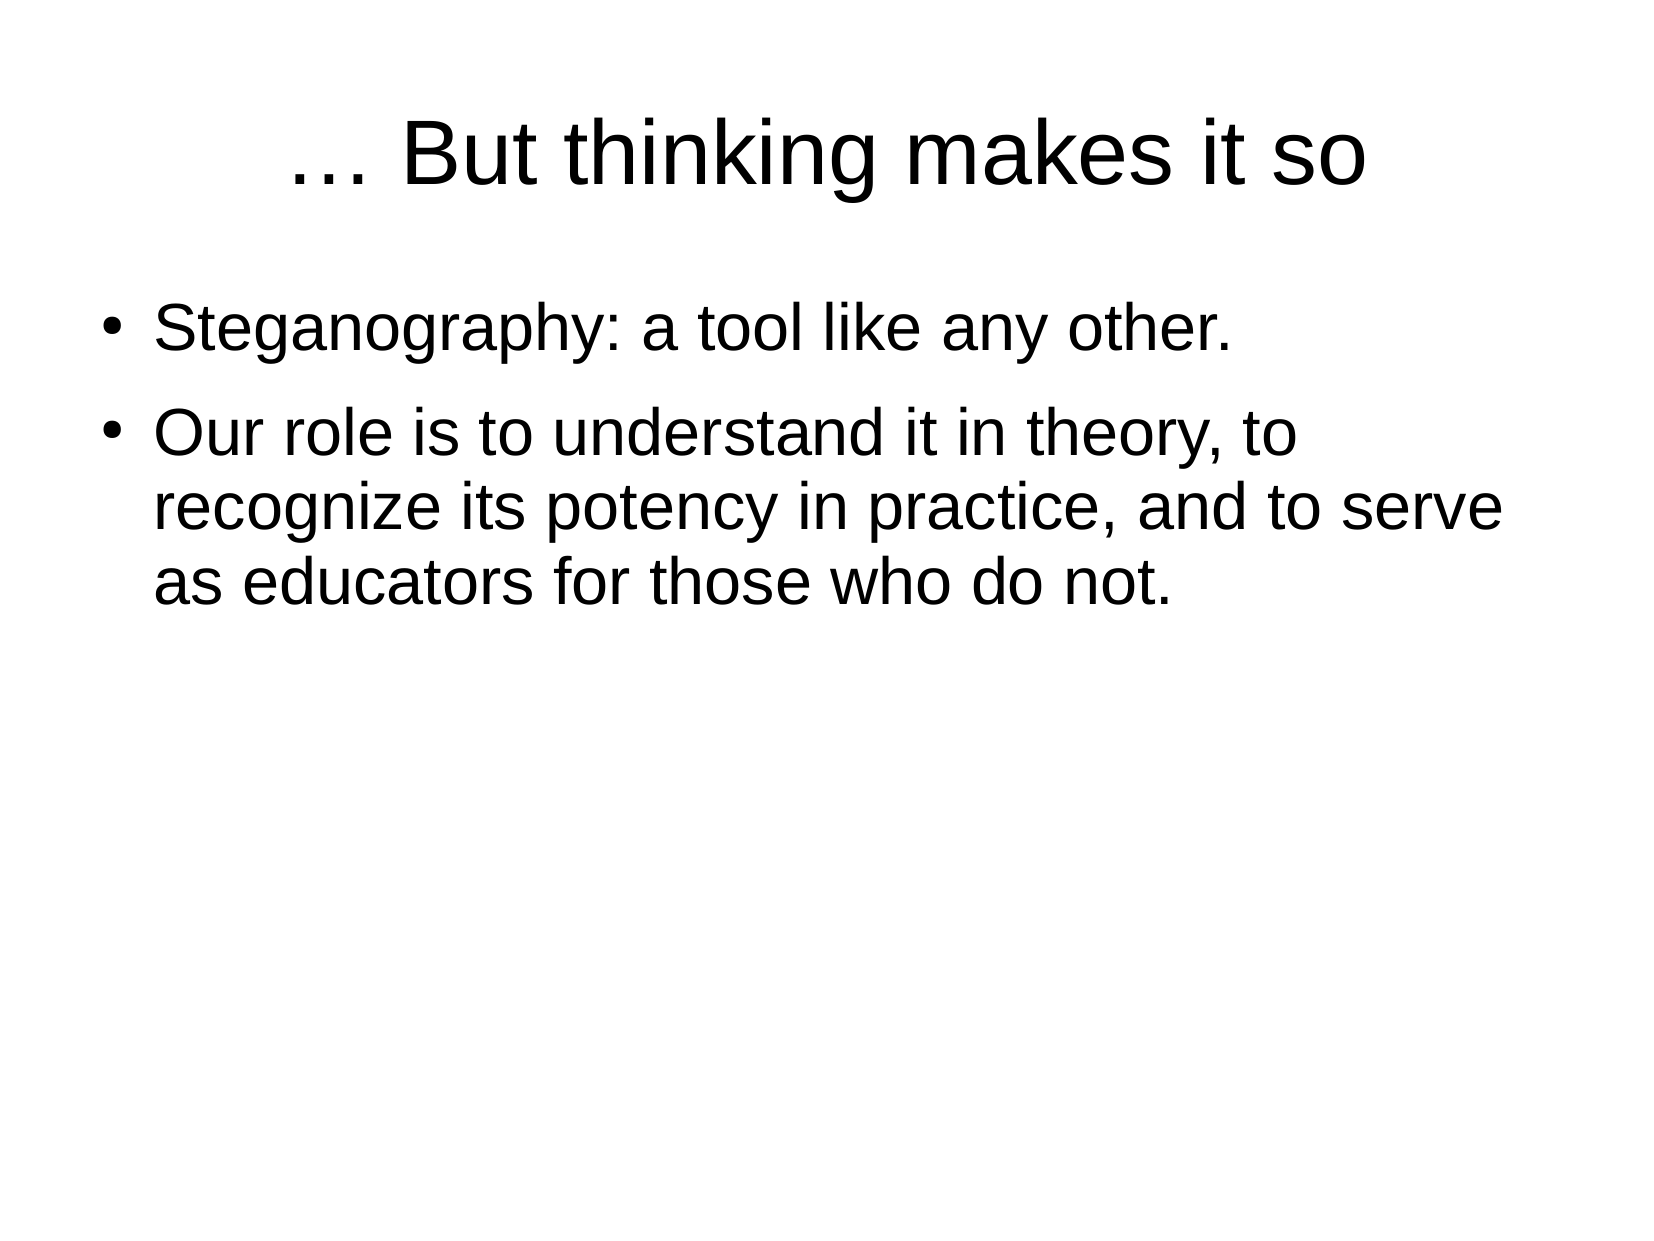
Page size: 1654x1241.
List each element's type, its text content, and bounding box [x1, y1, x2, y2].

title … But thinking makes it so [82, 49, 1571, 257]
list Steganography: a tool like any other. Our role is to understand it in theory, to recognize its potency in practice, and to serve as educators for those who do not. [82, 290, 1571, 1109]
